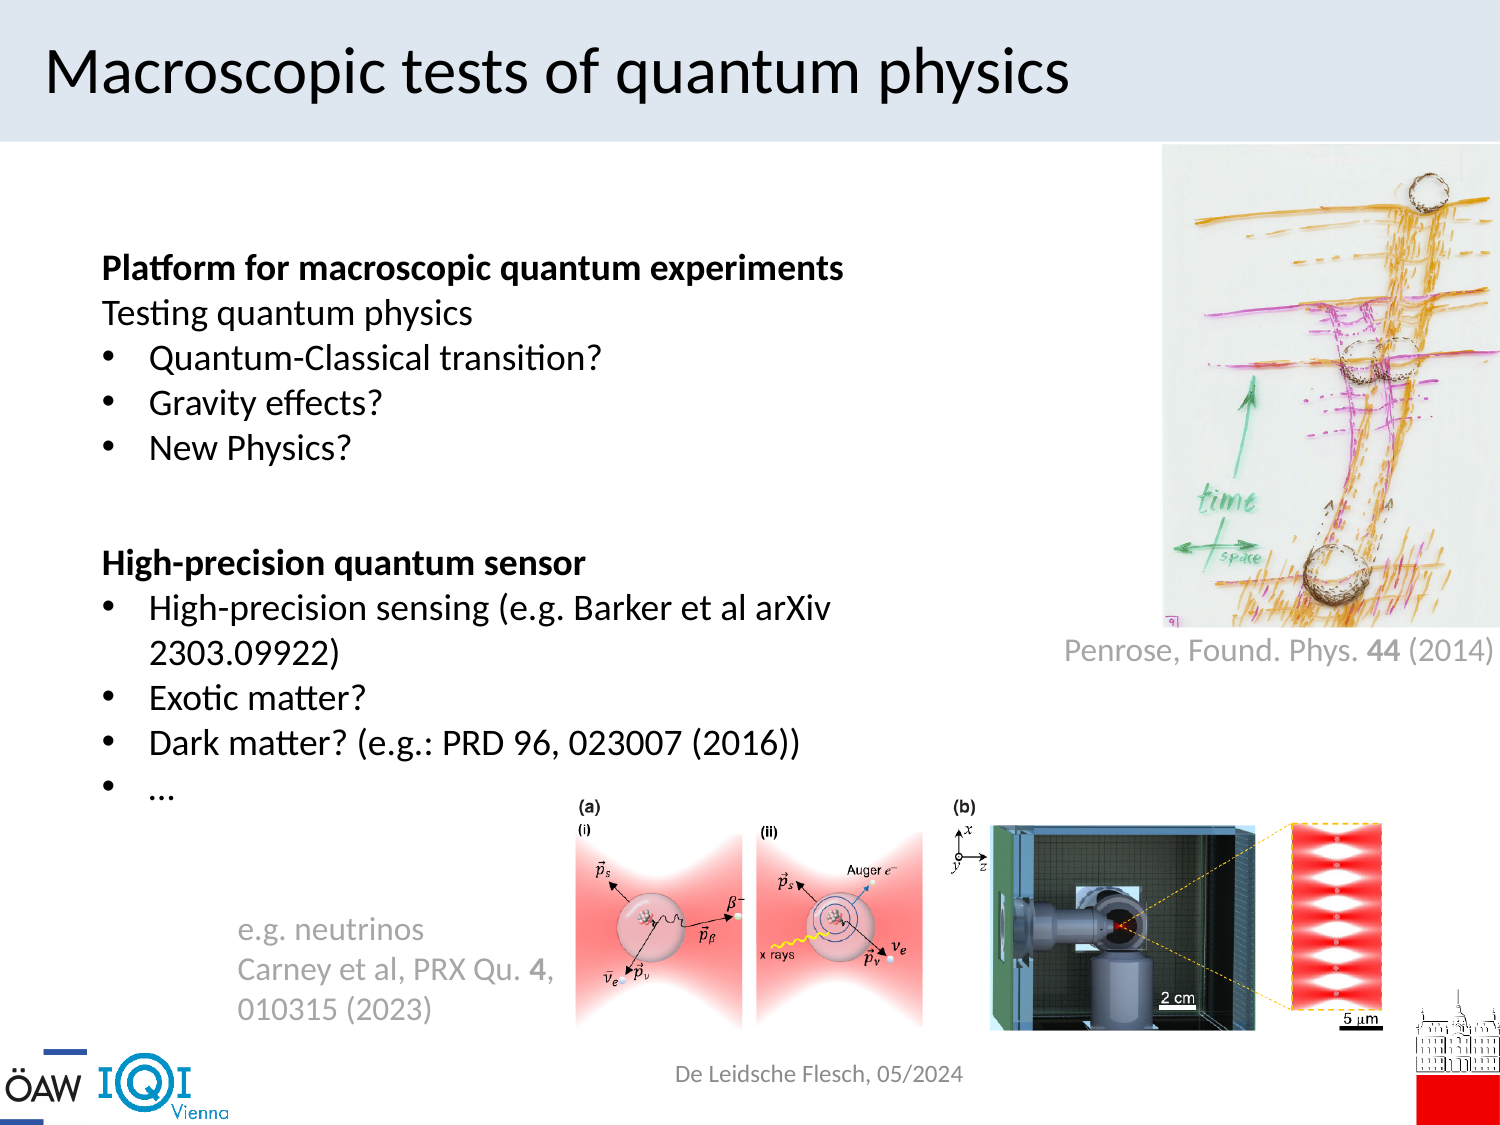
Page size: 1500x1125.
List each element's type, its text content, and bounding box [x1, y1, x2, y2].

picture [568, 793, 1394, 1043]
text_box High-precision quantum sensor High-precision sensing (e.g. Barker et al arXiv 2303.09922) Exotic matter? Dark matter? (e.g.: PRD 96, 023007 (2016)) … [87, 530, 883, 816]
picture [1416, 988, 1500, 1125]
text_box Platform for macroscopic quantum experiments Testing quantum physics Quantum-Classical transition? Gravity effects? New Physics? [87, 235, 919, 476]
picture [0, 1049, 87, 1125]
title Macroscopic tests of quantum physics [29, 7, 1317, 126]
text_box Penrose, Found. Phys. 44 (2014) [1049, 628, 1500, 677]
picture [1162, 144, 1500, 628]
text_box e.g. neutrinos Carney et al, PRX Qu. 4, 010315 (2023) [222, 899, 568, 1035]
picture [94, 1049, 234, 1124]
